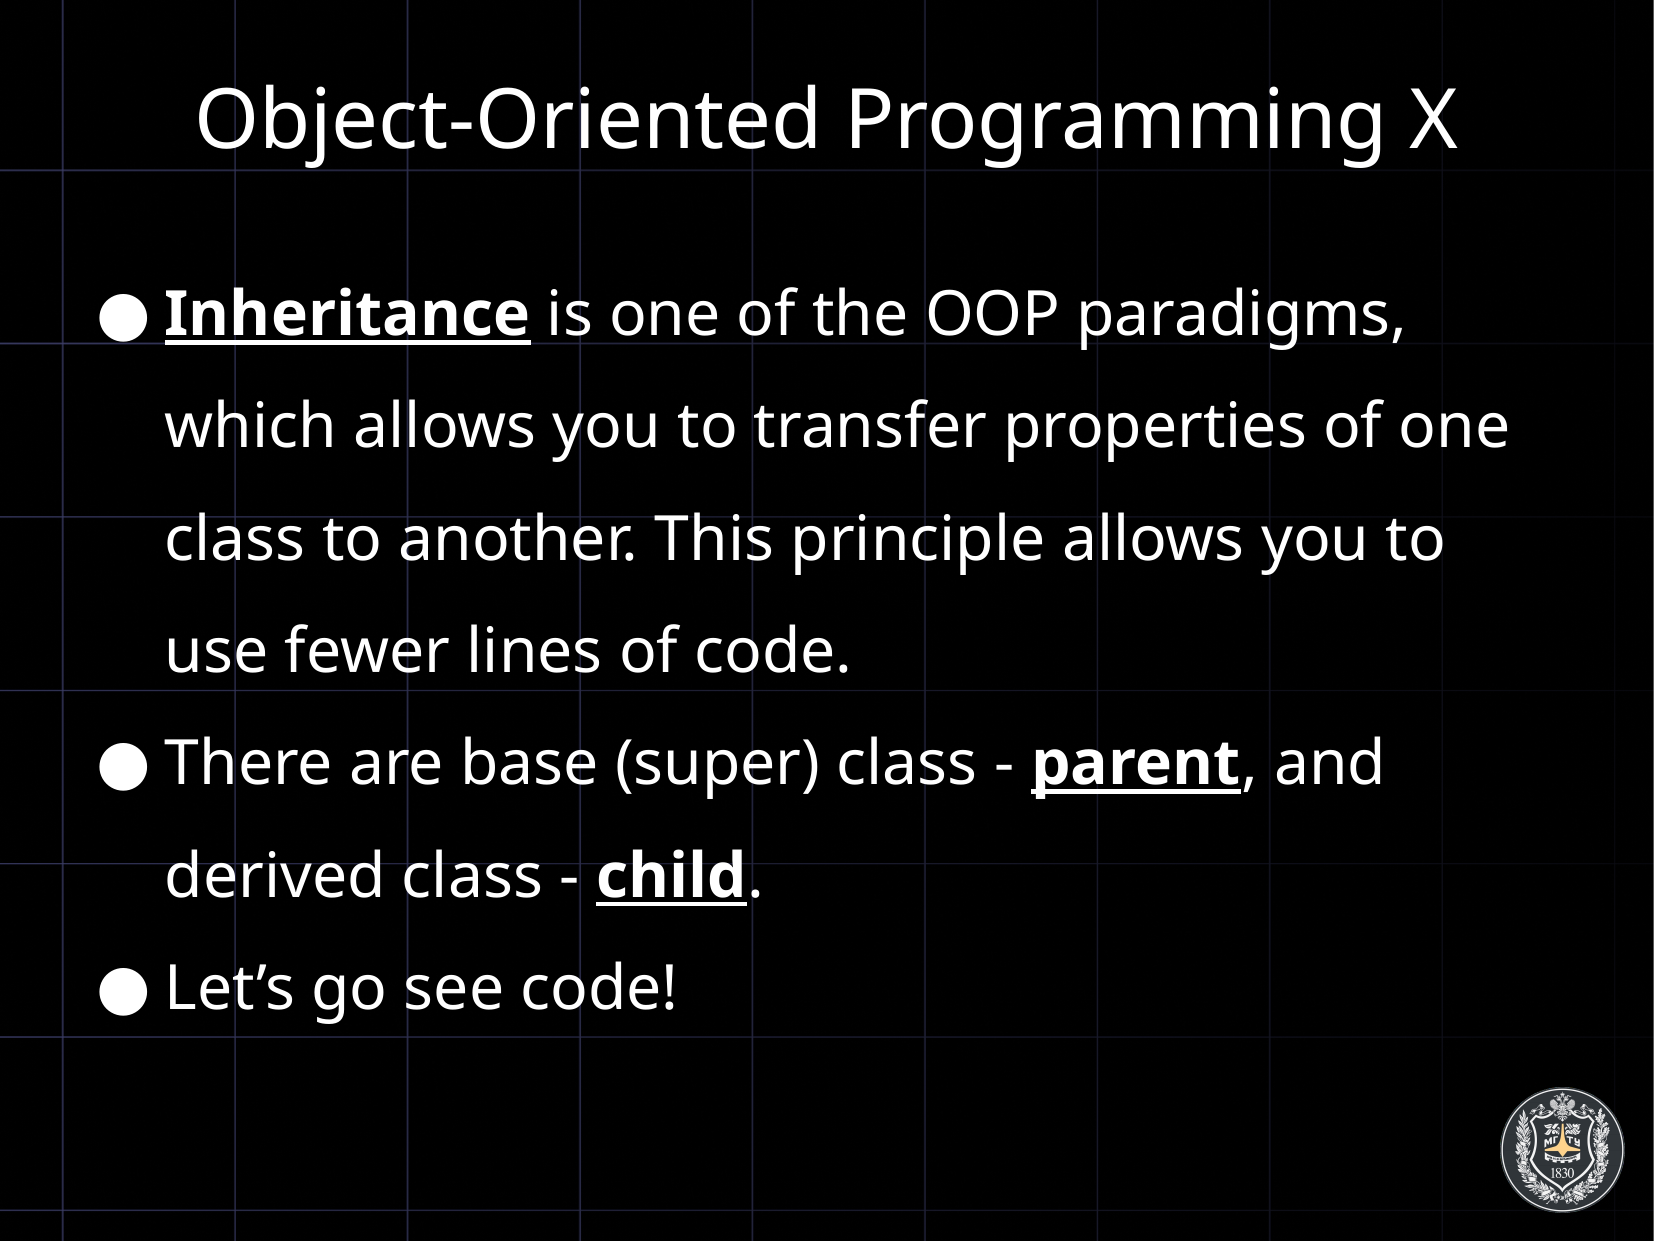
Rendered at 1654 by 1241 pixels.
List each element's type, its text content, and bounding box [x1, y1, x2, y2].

text_box Object-Oriented Programming X [82, 37, 1571, 187]
text_box Inheritance is one of the OOP paradigms, which allows you to transfer properties of one class to another. This principle allows you to use fewer lines of code. There are base (super) class - parent, and derived class - child. Let’s go see code! [74, 187, 1575, 1241]
picture [0, 0, 1654, 1241]
